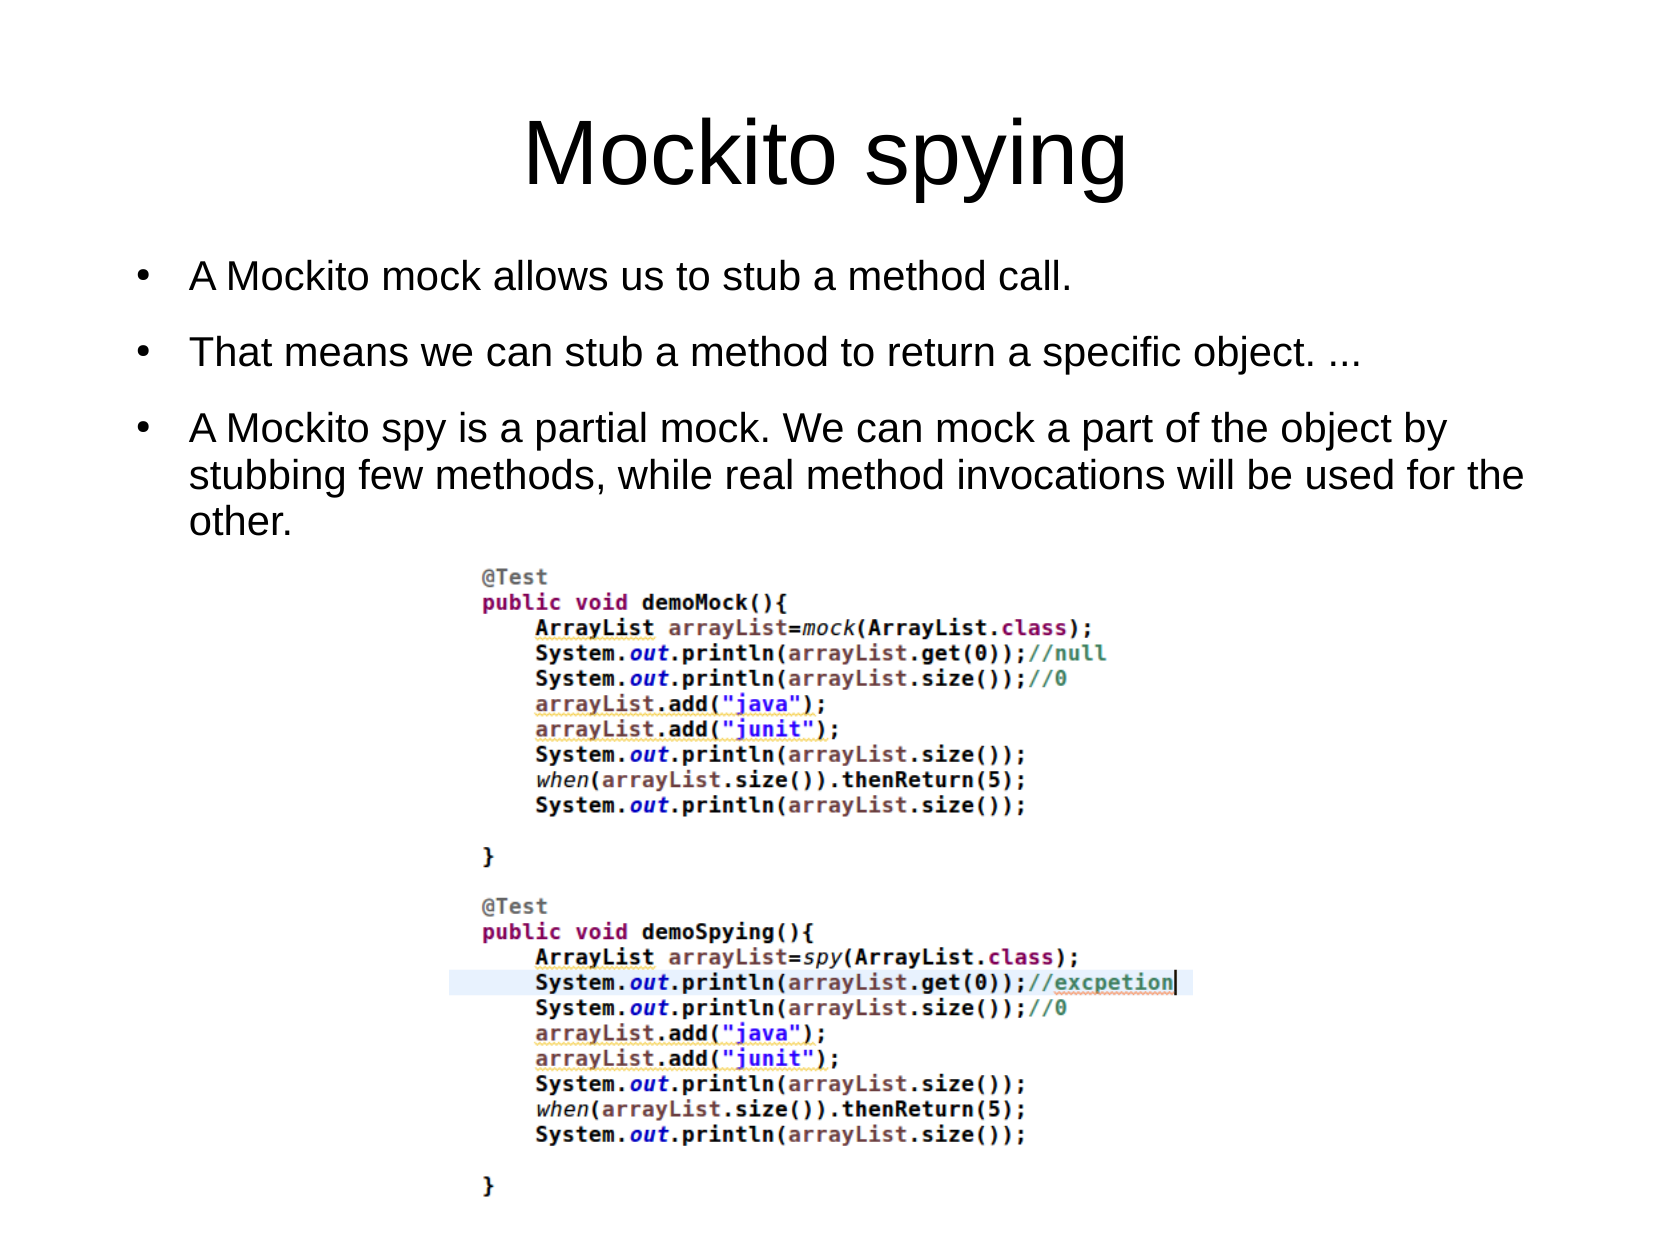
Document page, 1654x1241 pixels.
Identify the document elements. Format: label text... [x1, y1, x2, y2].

list A Mockito mock allows us to stub a method call. That means we can stub a method to return a specific object. ... A Mockito spy is a partial mock. We can mock a part of the object by stubbing few methods, while real method invocations will be used for the other. [118, 177, 1607, 897]
picture [449, 566, 1193, 1206]
title Mockito spying [82, 49, 1571, 257]
